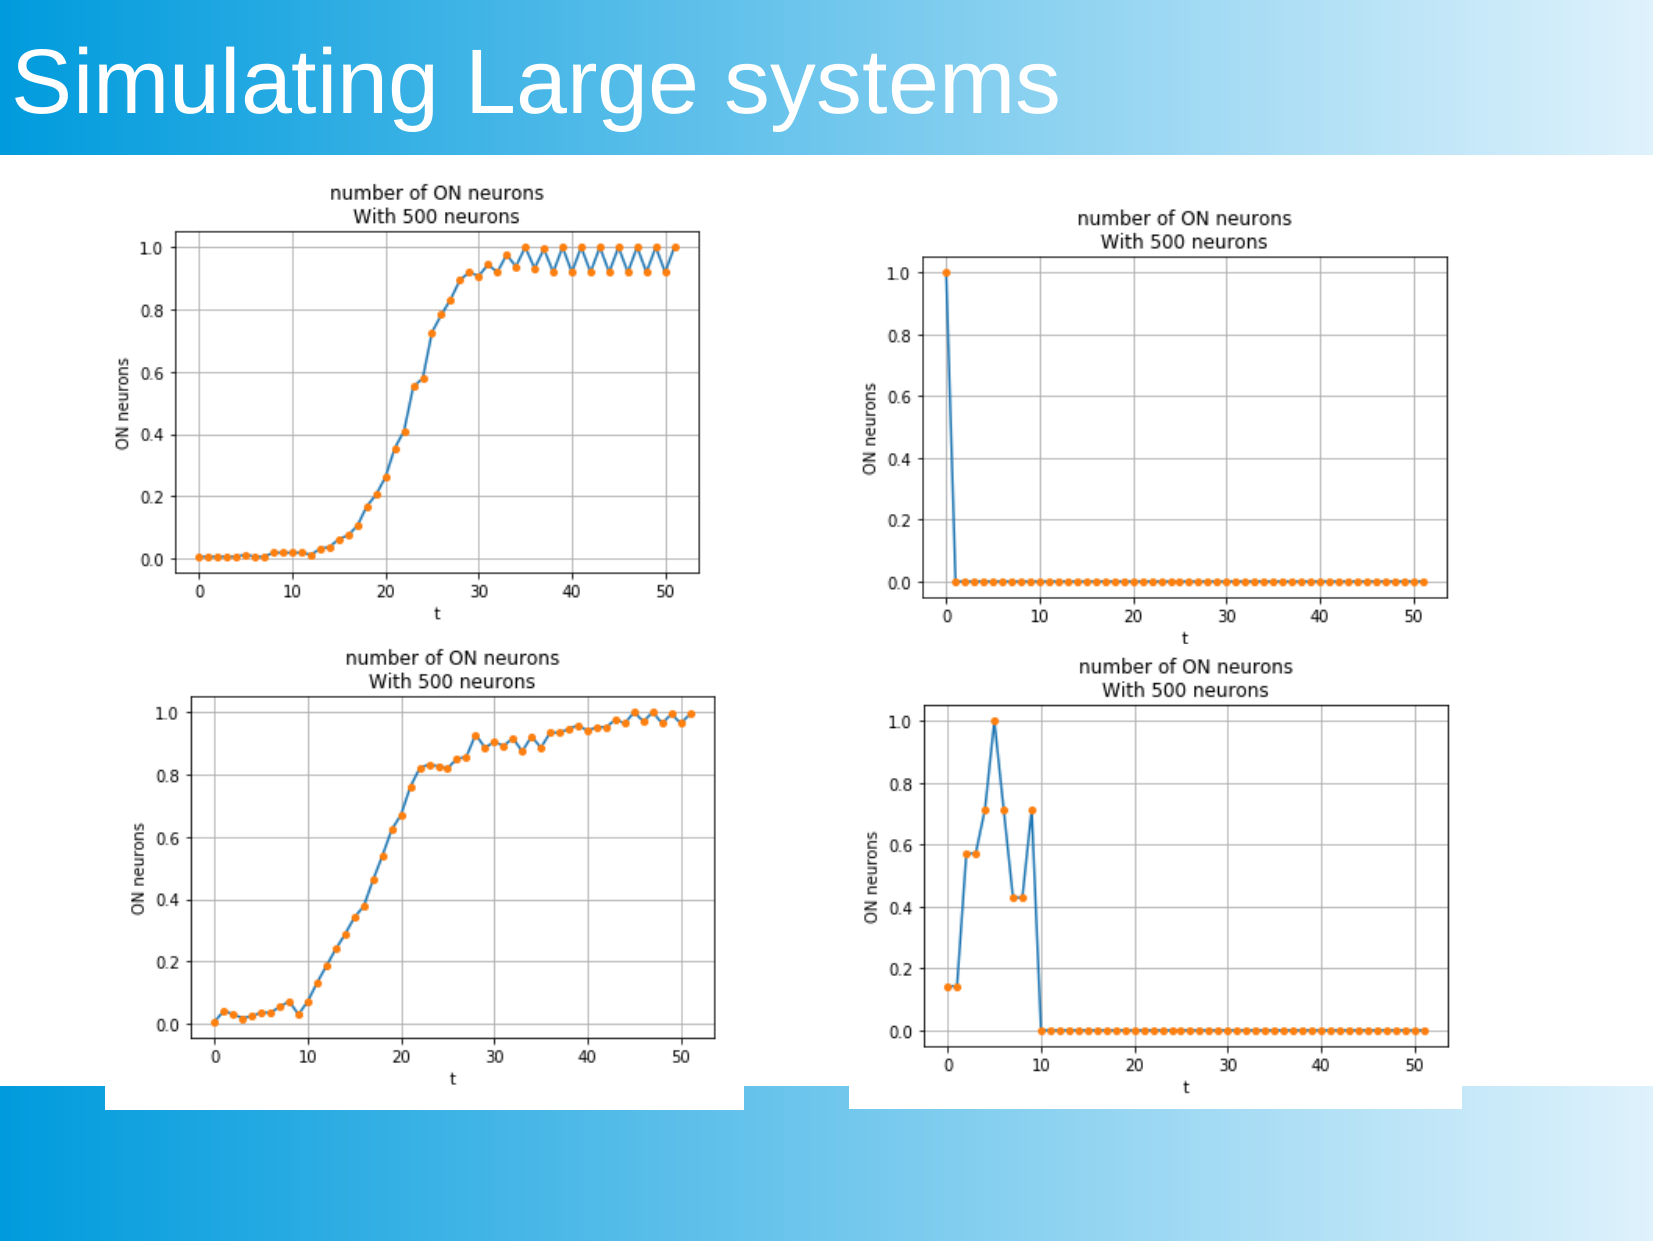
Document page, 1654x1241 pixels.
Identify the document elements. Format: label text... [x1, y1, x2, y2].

picture [105, 164, 744, 1241]
picture [849, 191, 1486, 1109]
title Simulating Large systems [11, 30, 1501, 135]
